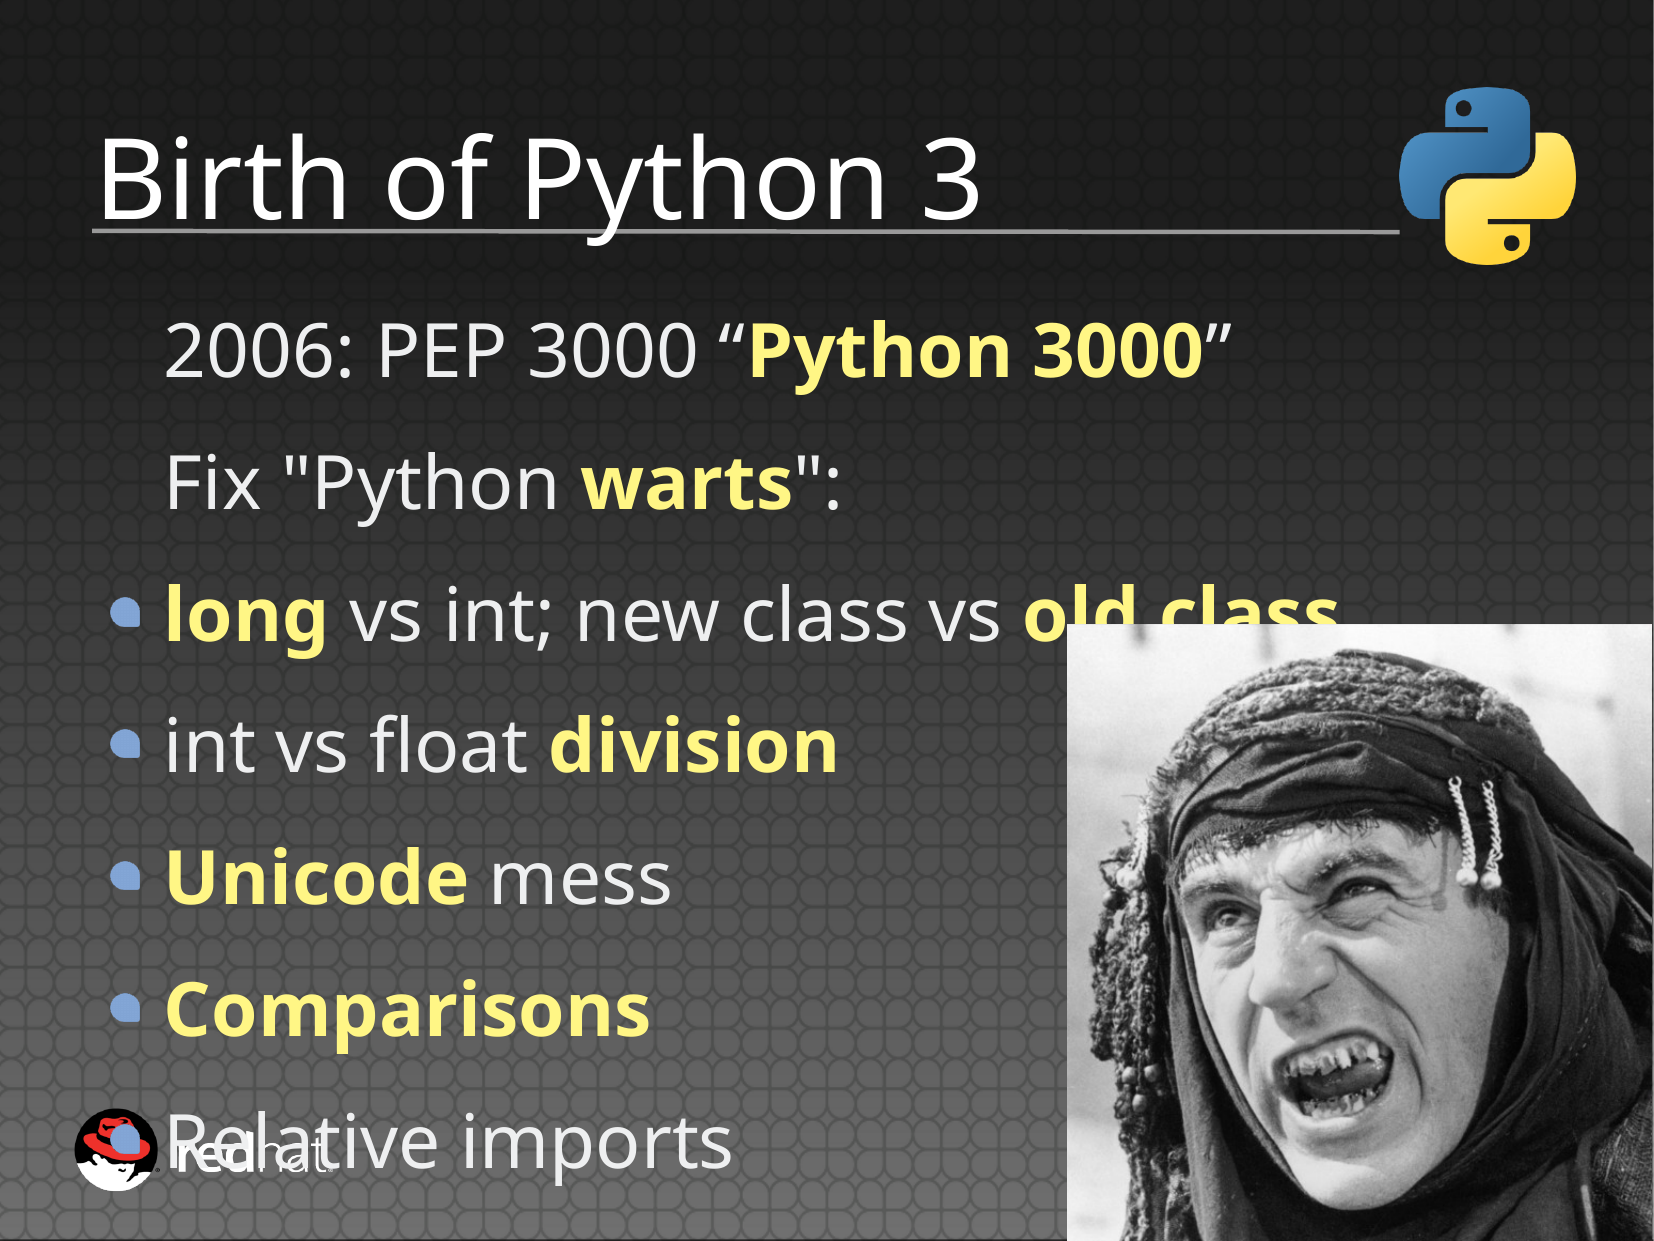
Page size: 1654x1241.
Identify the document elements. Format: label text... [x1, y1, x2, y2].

title Birth of Python 3 [94, 100, 1426, 251]
list 2006: PEP 3000 “Python 3000” Fix "Python warts": long vs int; new class vs old class int vs float division Unicode mess Comparisons Relative imports [93, 297, 1582, 1059]
picture [0, 0, 1654, 1241]
